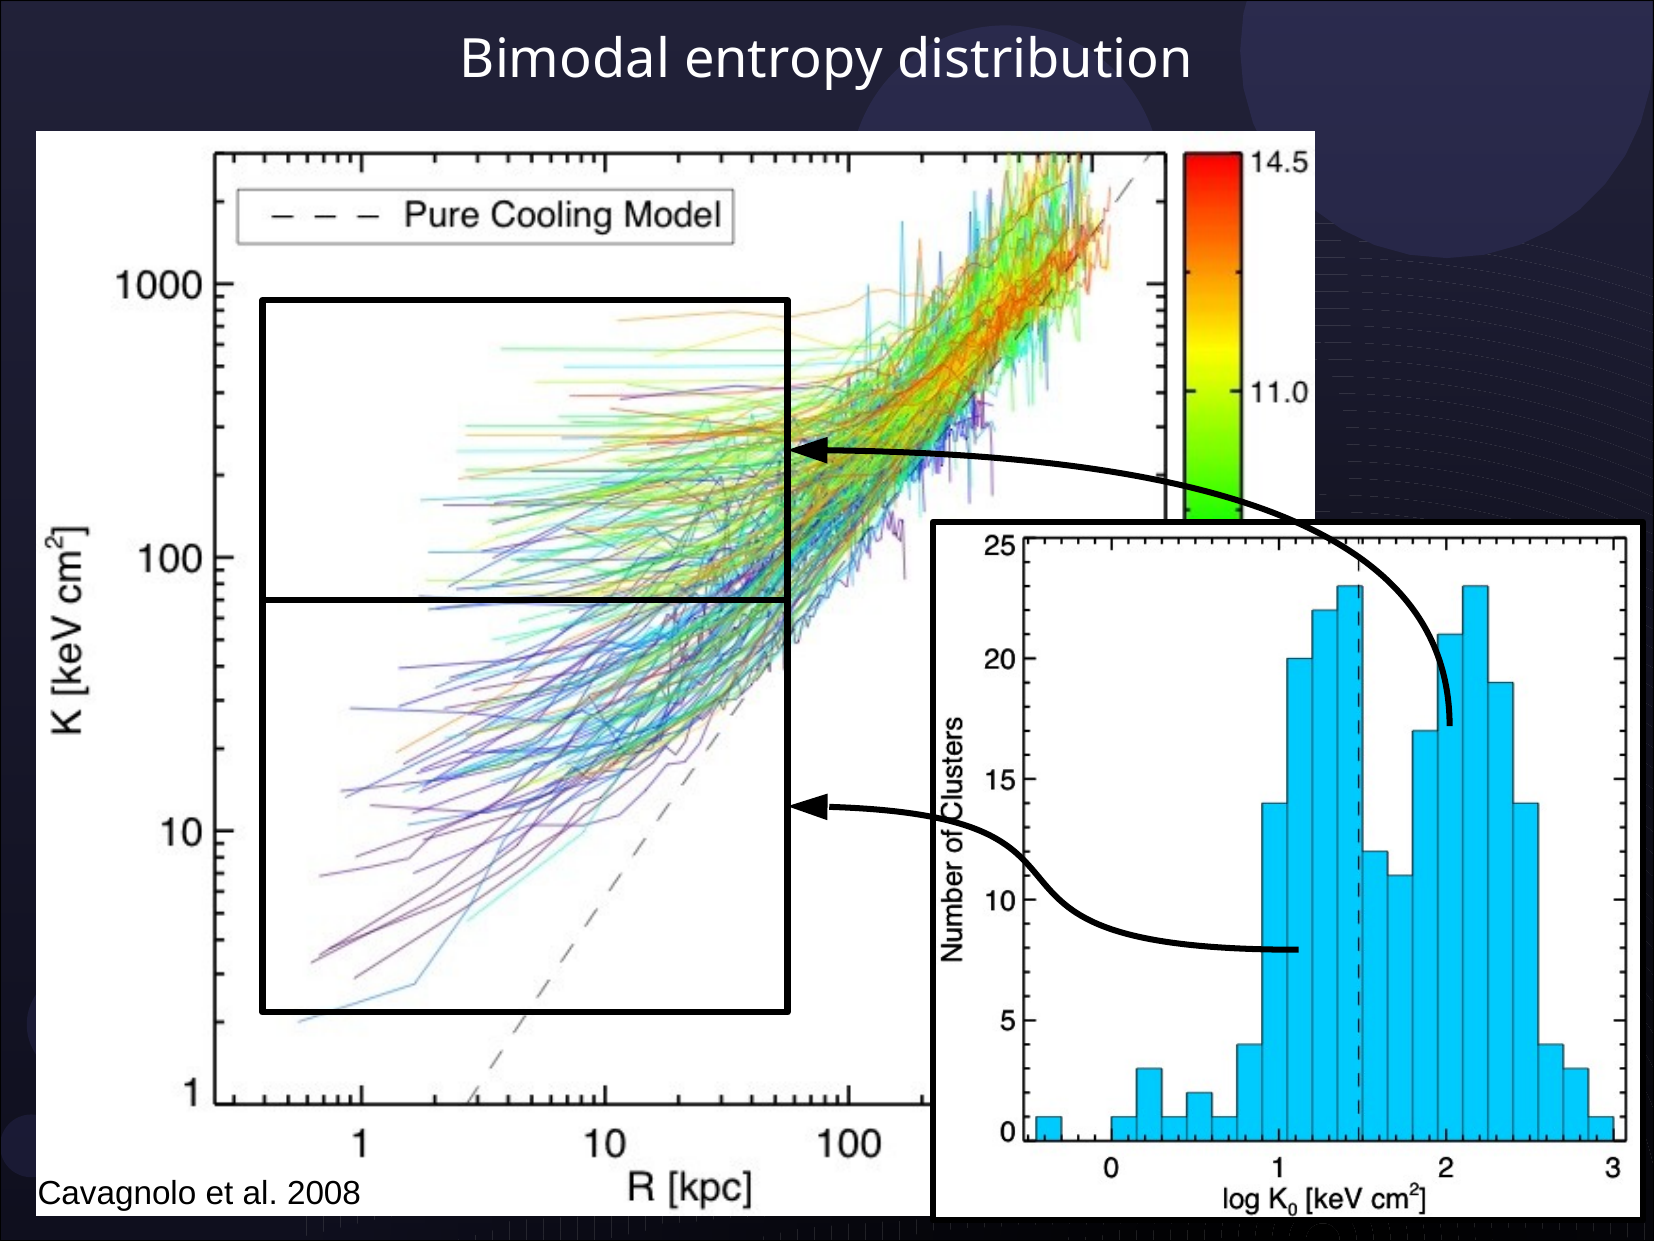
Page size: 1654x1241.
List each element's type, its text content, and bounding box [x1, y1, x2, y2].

picture [36, 131, 1315, 1216]
picture [266, 303, 784, 597]
text_box Bimodal entropy distribution [38, 19, 1615, 97]
picture [266, 603, 784, 1009]
text_box Cavagnolo et al. 2008 [37, 1174, 362, 1212]
picture [935, 525, 1640, 1218]
picture [935, 525, 1440, 946]
